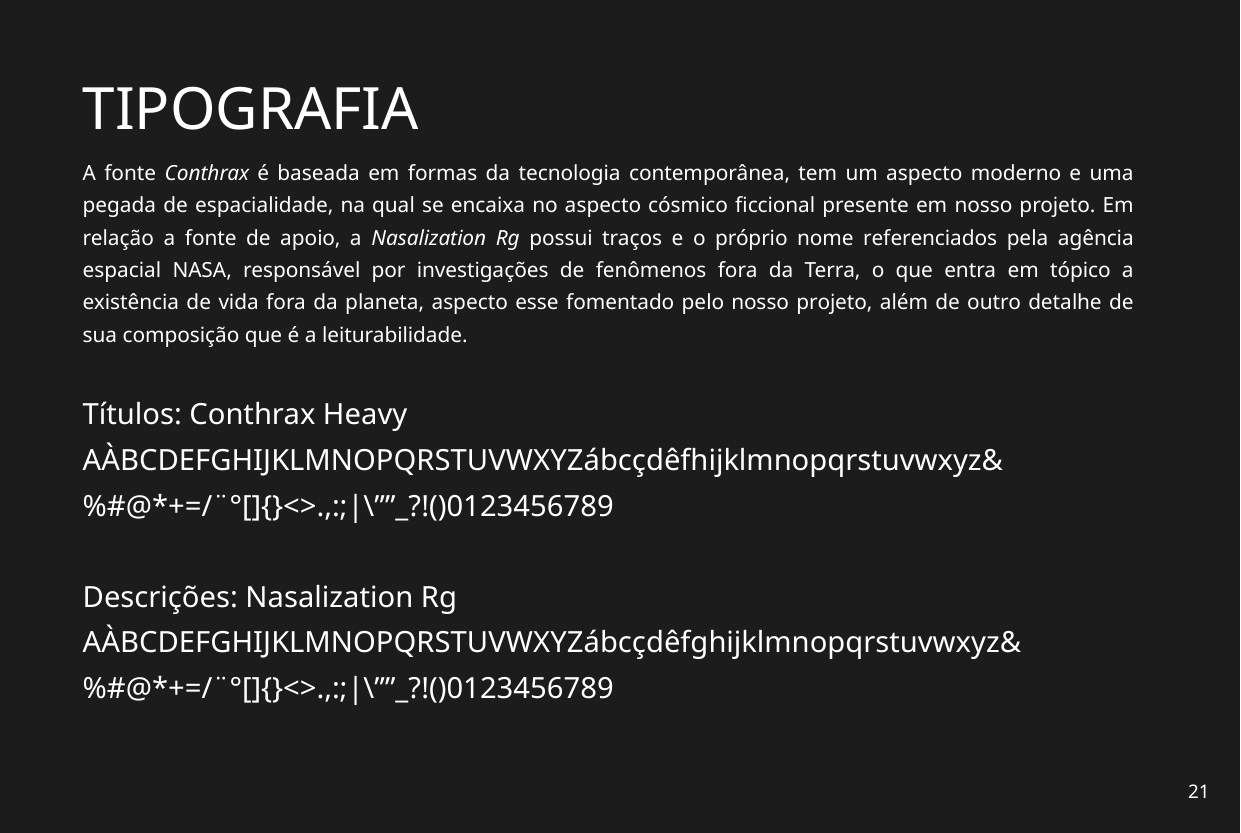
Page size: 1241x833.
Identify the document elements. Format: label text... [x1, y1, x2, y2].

title 21 [1181, 778, 1217, 805]
text_box A fonte Conthrax é baseada em formas da tecnologia contemporânea, tem um aspecto moderno e uma pegada de espacialidade, na qual se encaixa no aspecto cósmico ficcional presente em nosso projeto. Em relação a fonte de apoio, a Nasalization Rg possui traços e o próprio nome referenciados pela agência espacial NASA, responsável por investigações de fenômenos fora da Terra, o que entra em tópico a existência de vida fora da planeta, aspecto esse fomentado pelo nosso projeto, além de outro detalhe de sua composição que é a leiturabilidade. Títulos: Conthrax Heavy AÀBCDEFGHIJKLMNOPQRSTUVWXYZábcçdêfhijklmnopqrstuvwxyz&%#@*+=/¨°[]{}<>.,:;|\””_?!()0123456789 Descrições: Nasalization Rg AÀBCDEFGHIJKLMNOPQRSTUVWXYZábcçdêfghijklmnopqrstuvwxyz&%#@*+=/¨°[]{}<>.,:;|\””_?!()0123456789 [82, 153, 1134, 745]
title TIPOGRAFIA [82, 26, 1123, 153]
